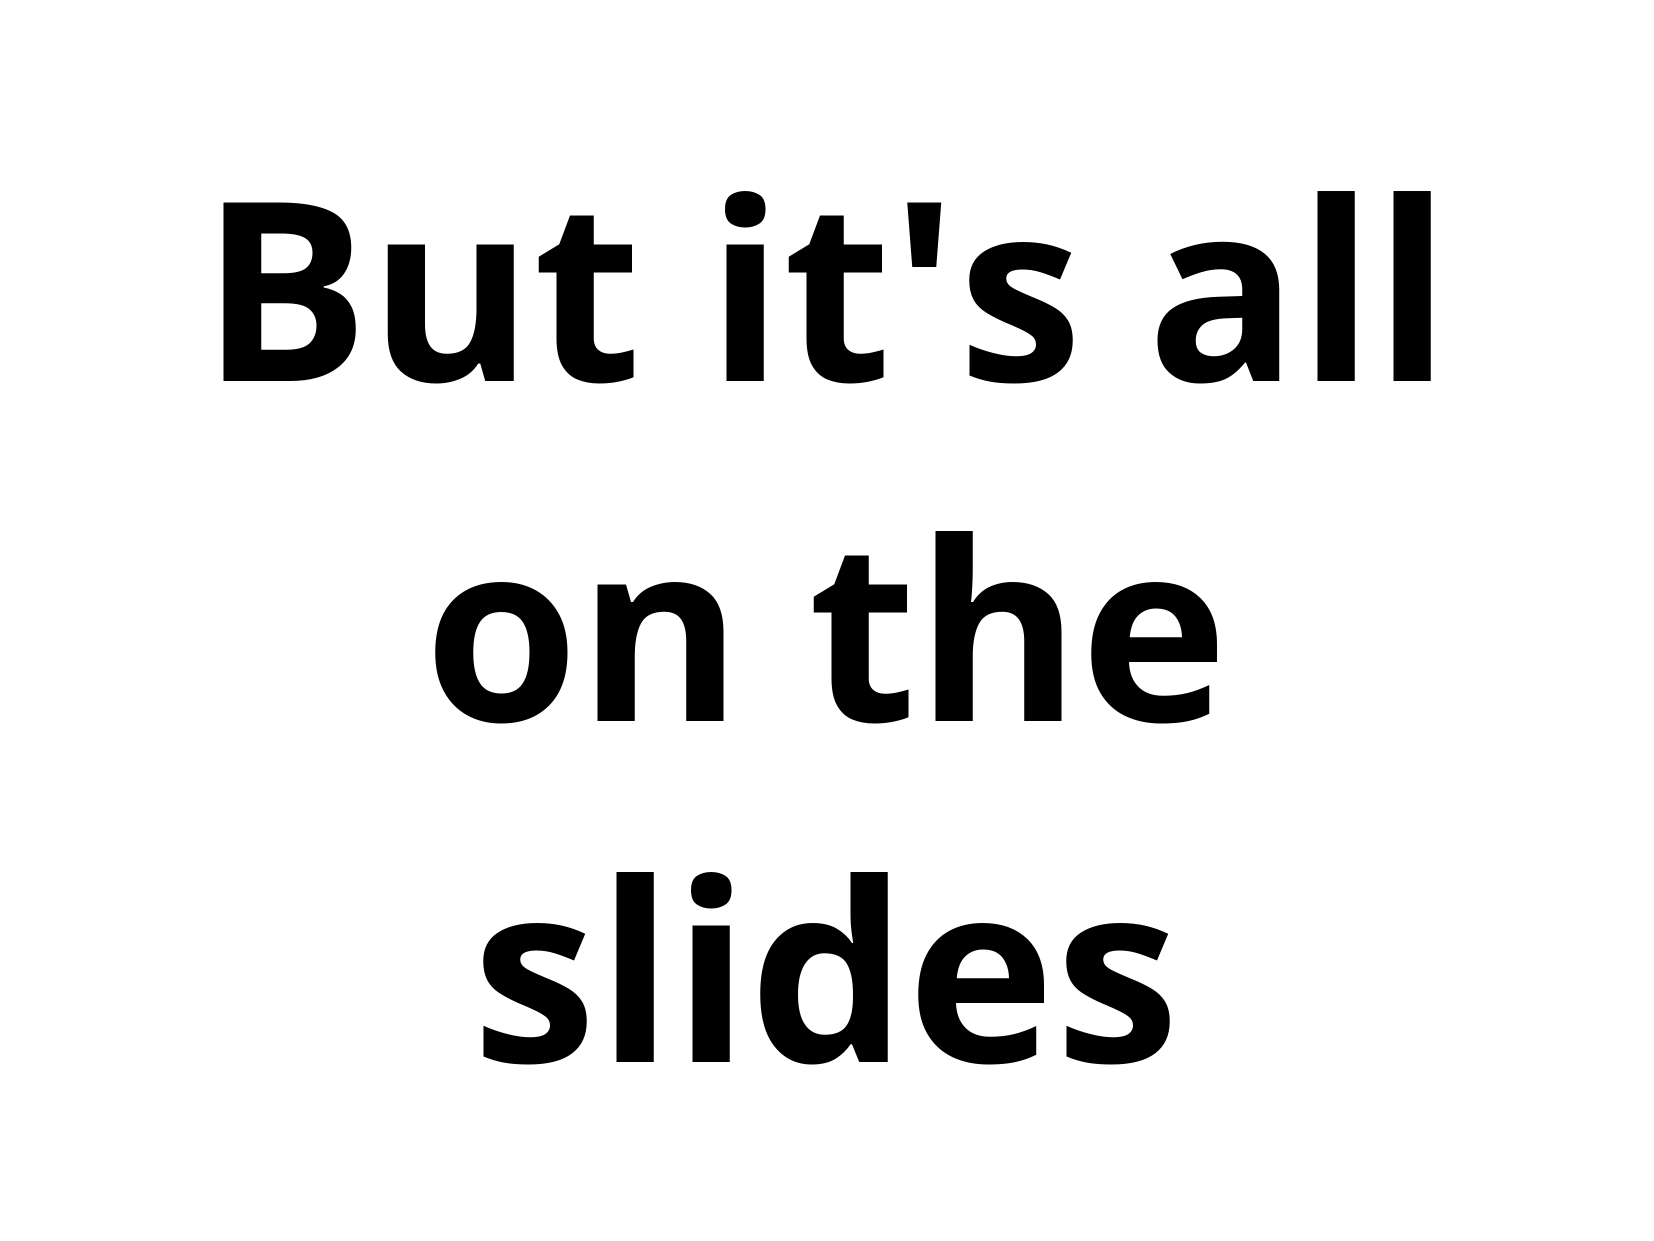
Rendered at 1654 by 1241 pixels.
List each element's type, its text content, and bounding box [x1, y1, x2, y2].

title But it's all on the slides [82, 49, 1571, 1201]
